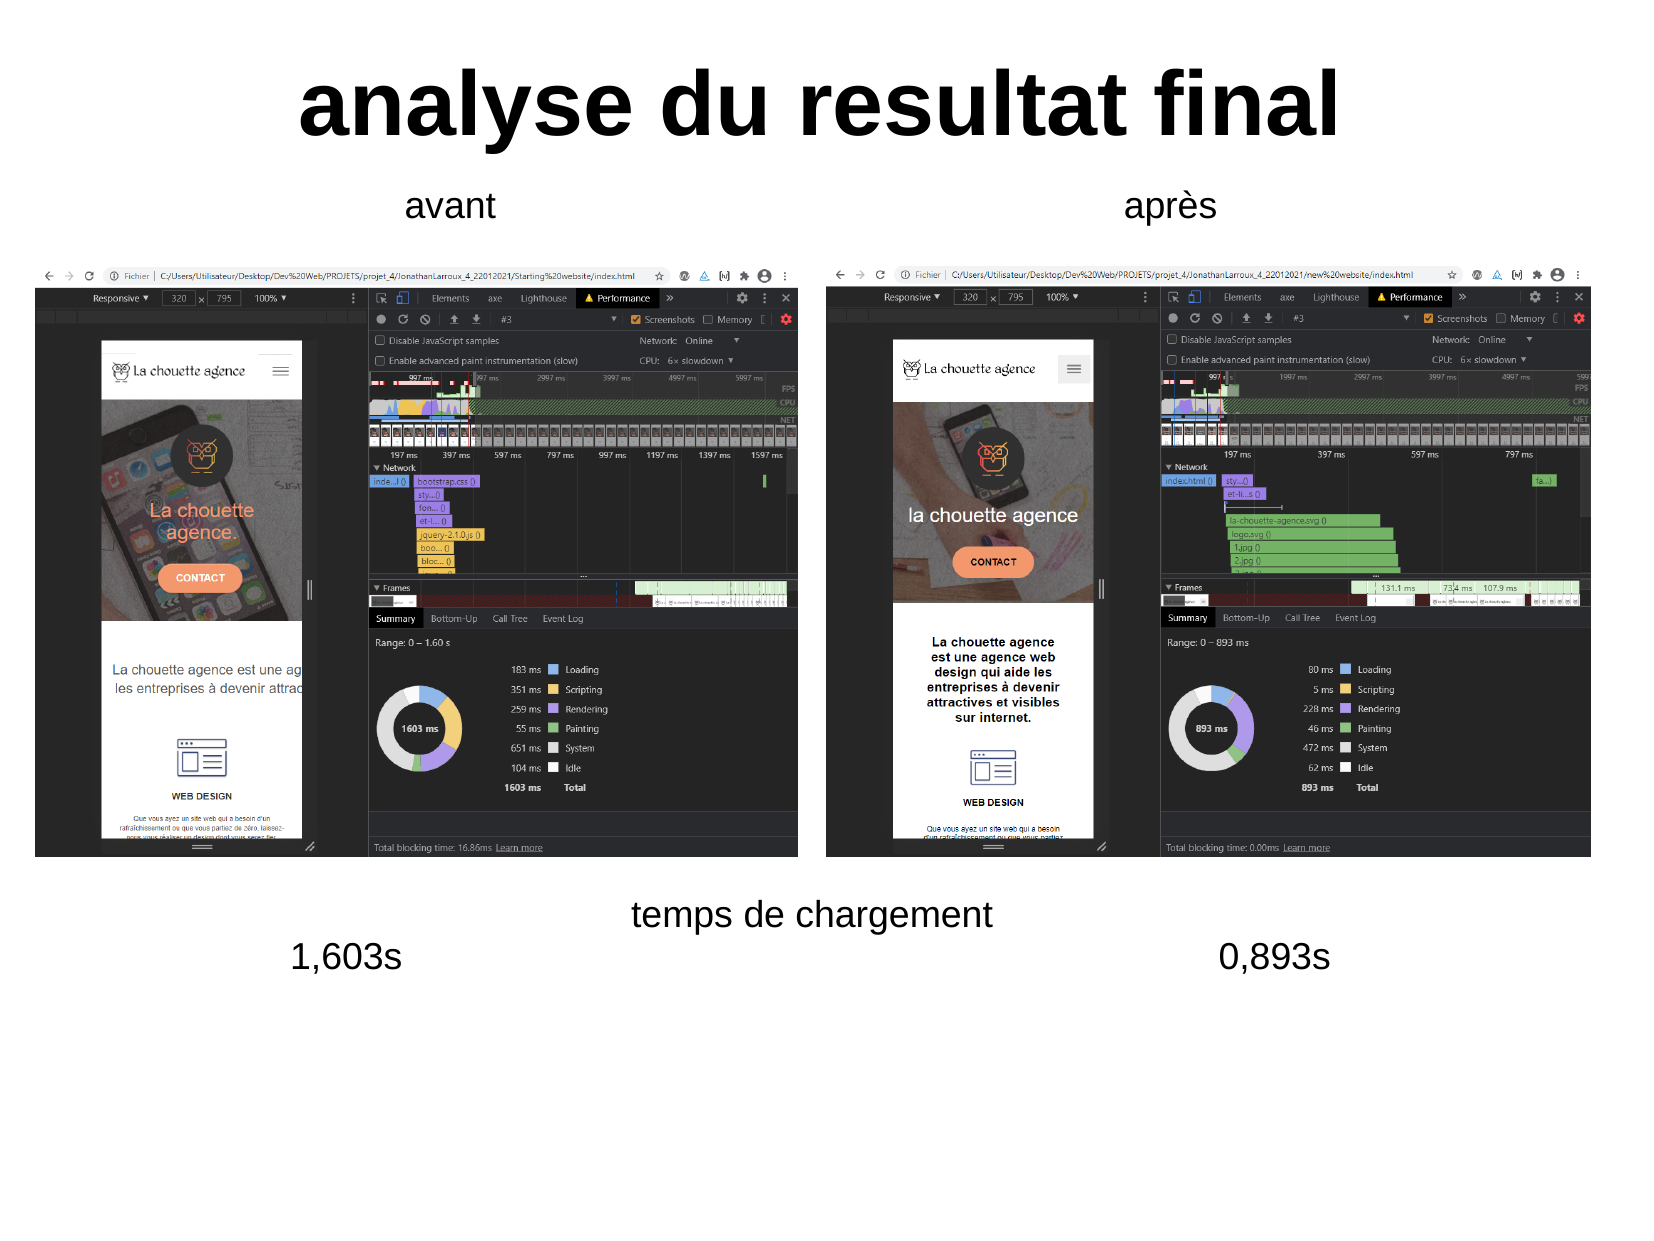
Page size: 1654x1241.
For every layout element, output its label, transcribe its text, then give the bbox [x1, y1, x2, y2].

text_box temps de chargement 1,603s 0,893s [29, 885, 1595, 985]
picture [826, 265, 1591, 857]
picture [35, 265, 798, 857]
title analyse du resultat final [76, 0, 1565, 177]
text_box avant après [59, 177, 1565, 277]
